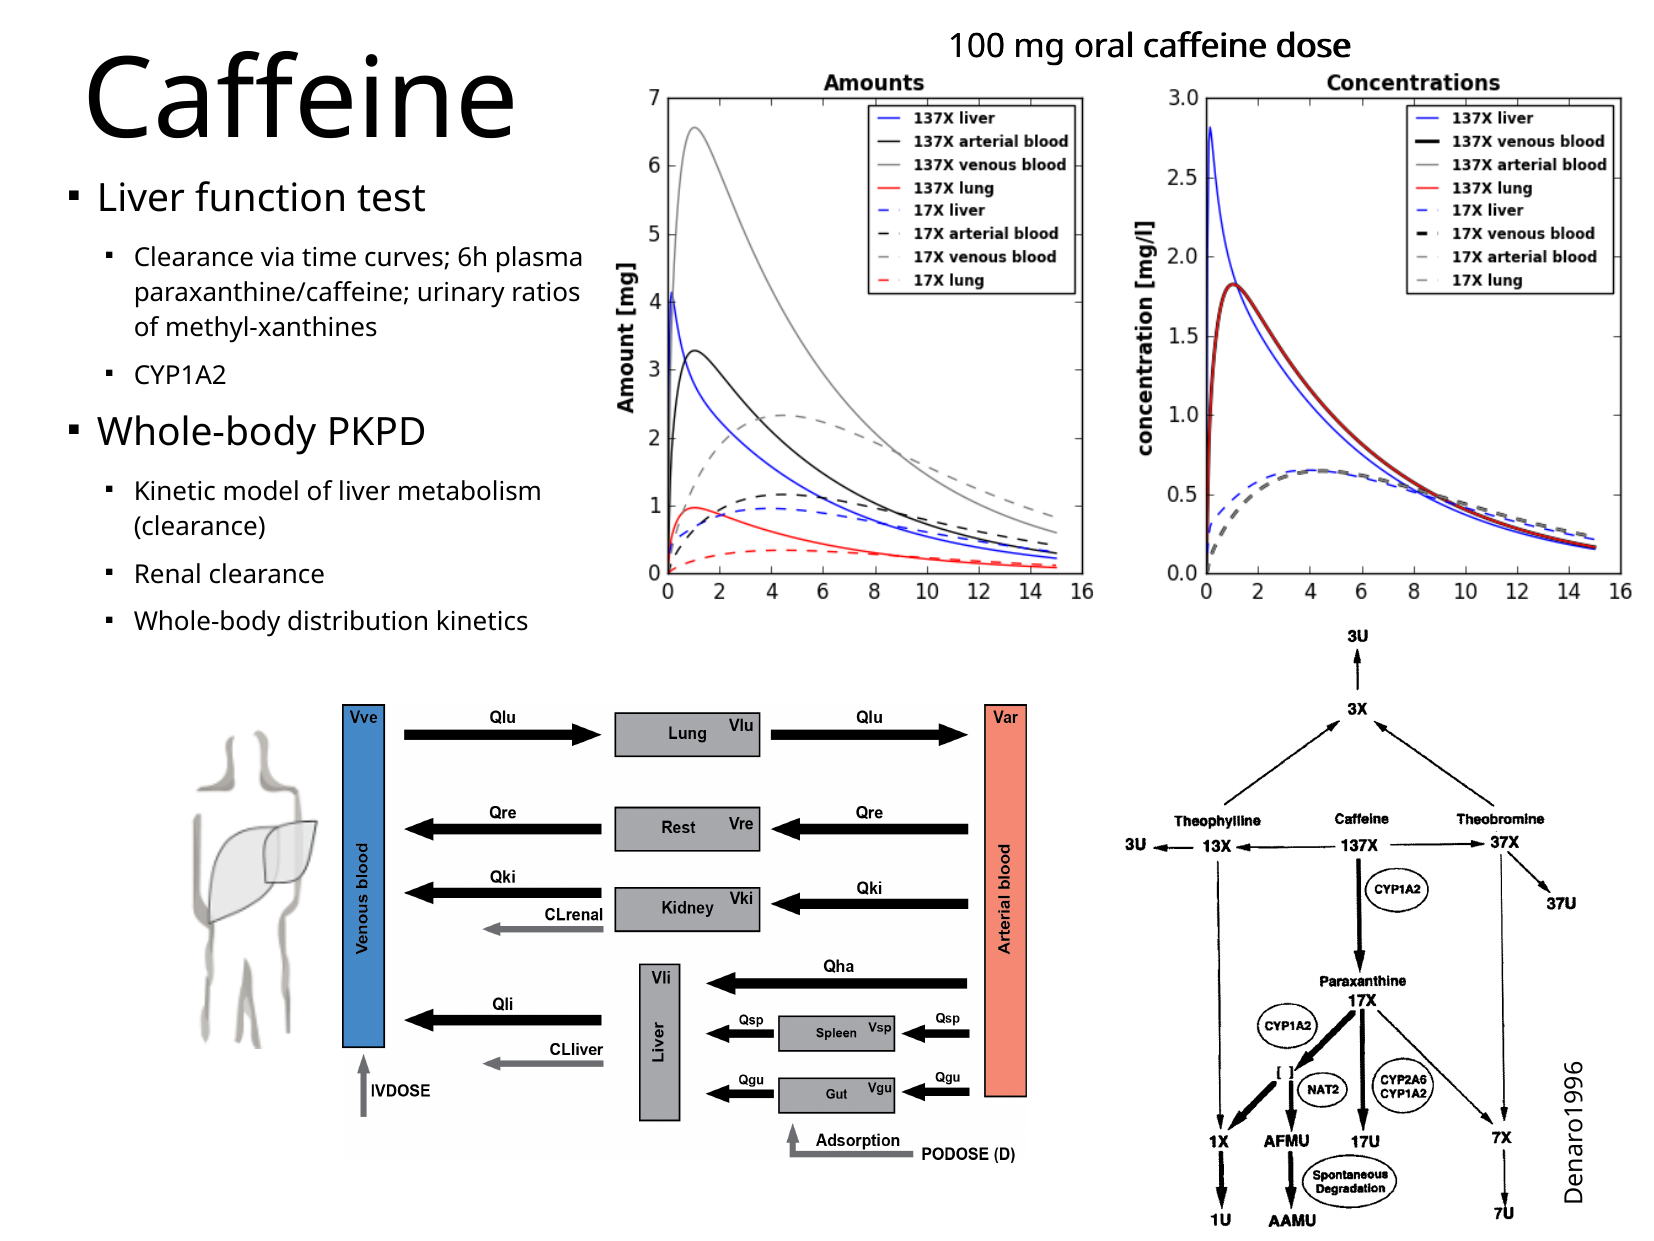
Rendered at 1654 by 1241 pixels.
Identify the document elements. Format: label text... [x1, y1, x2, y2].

text_box Denaro1996 [1548, 960, 1606, 1221]
picture [1125, 629, 1576, 1227]
picture [342, 704, 1027, 1163]
list Liver function test Clearance via time curves; 6h plasma paraxanthine/caffeine; urinary ratios of methyl-xanthines CYP1A2 Whole-body PKPD Kinetic model of liver metabolism (clearance) Renal clearance Whole-body distribution kinetics [60, 169, 606, 646]
text_box 100 mg oral caffeine dose [948, 21, 1411, 106]
title Caffeine [82, 0, 1571, 169]
text_box [1263, 1125, 1654, 1231]
picture [183, 719, 322, 1049]
picture [605, 61, 1645, 616]
